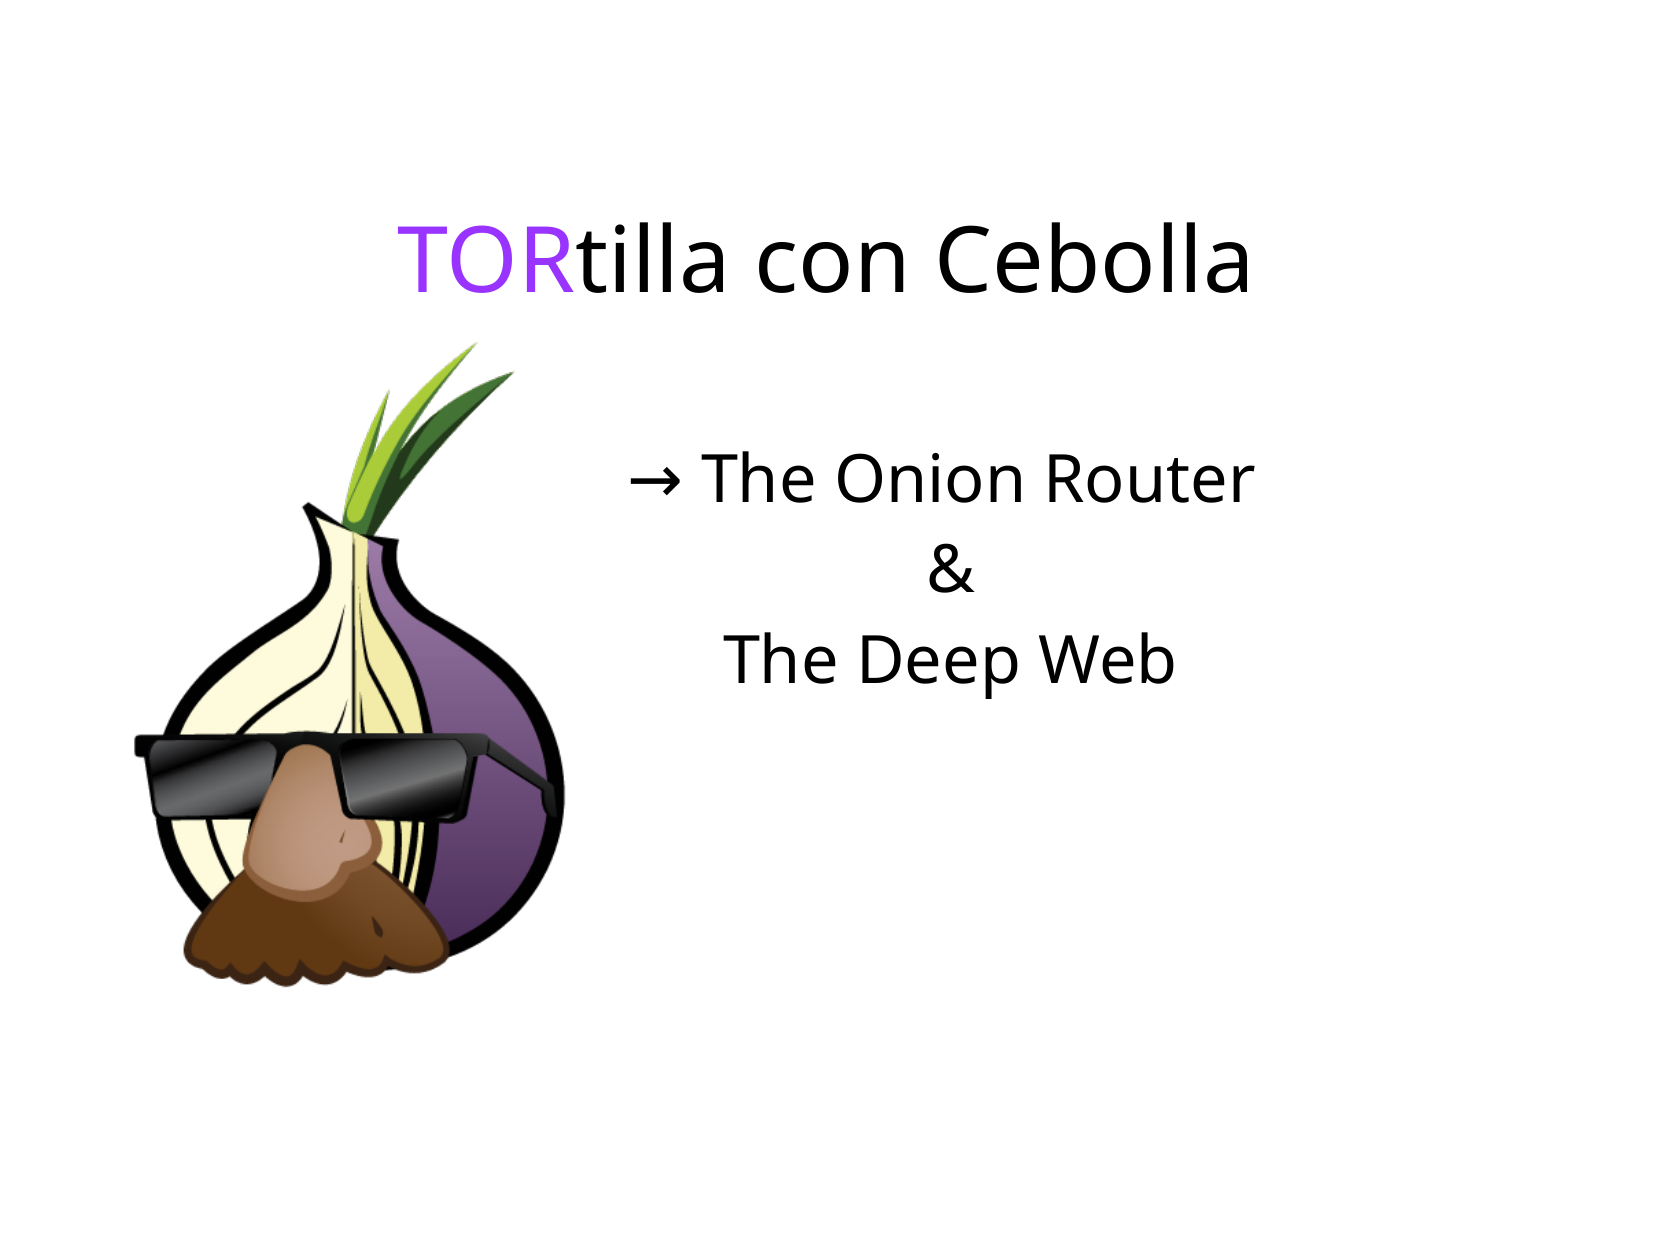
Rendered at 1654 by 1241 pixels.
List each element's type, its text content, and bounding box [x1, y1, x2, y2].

subtitle → The Onion Router & The Deep Web [697, 401, 1394, 875]
title TORtilla con Cebolla [82, 153, 1571, 361]
picture [11, 330, 697, 1016]
